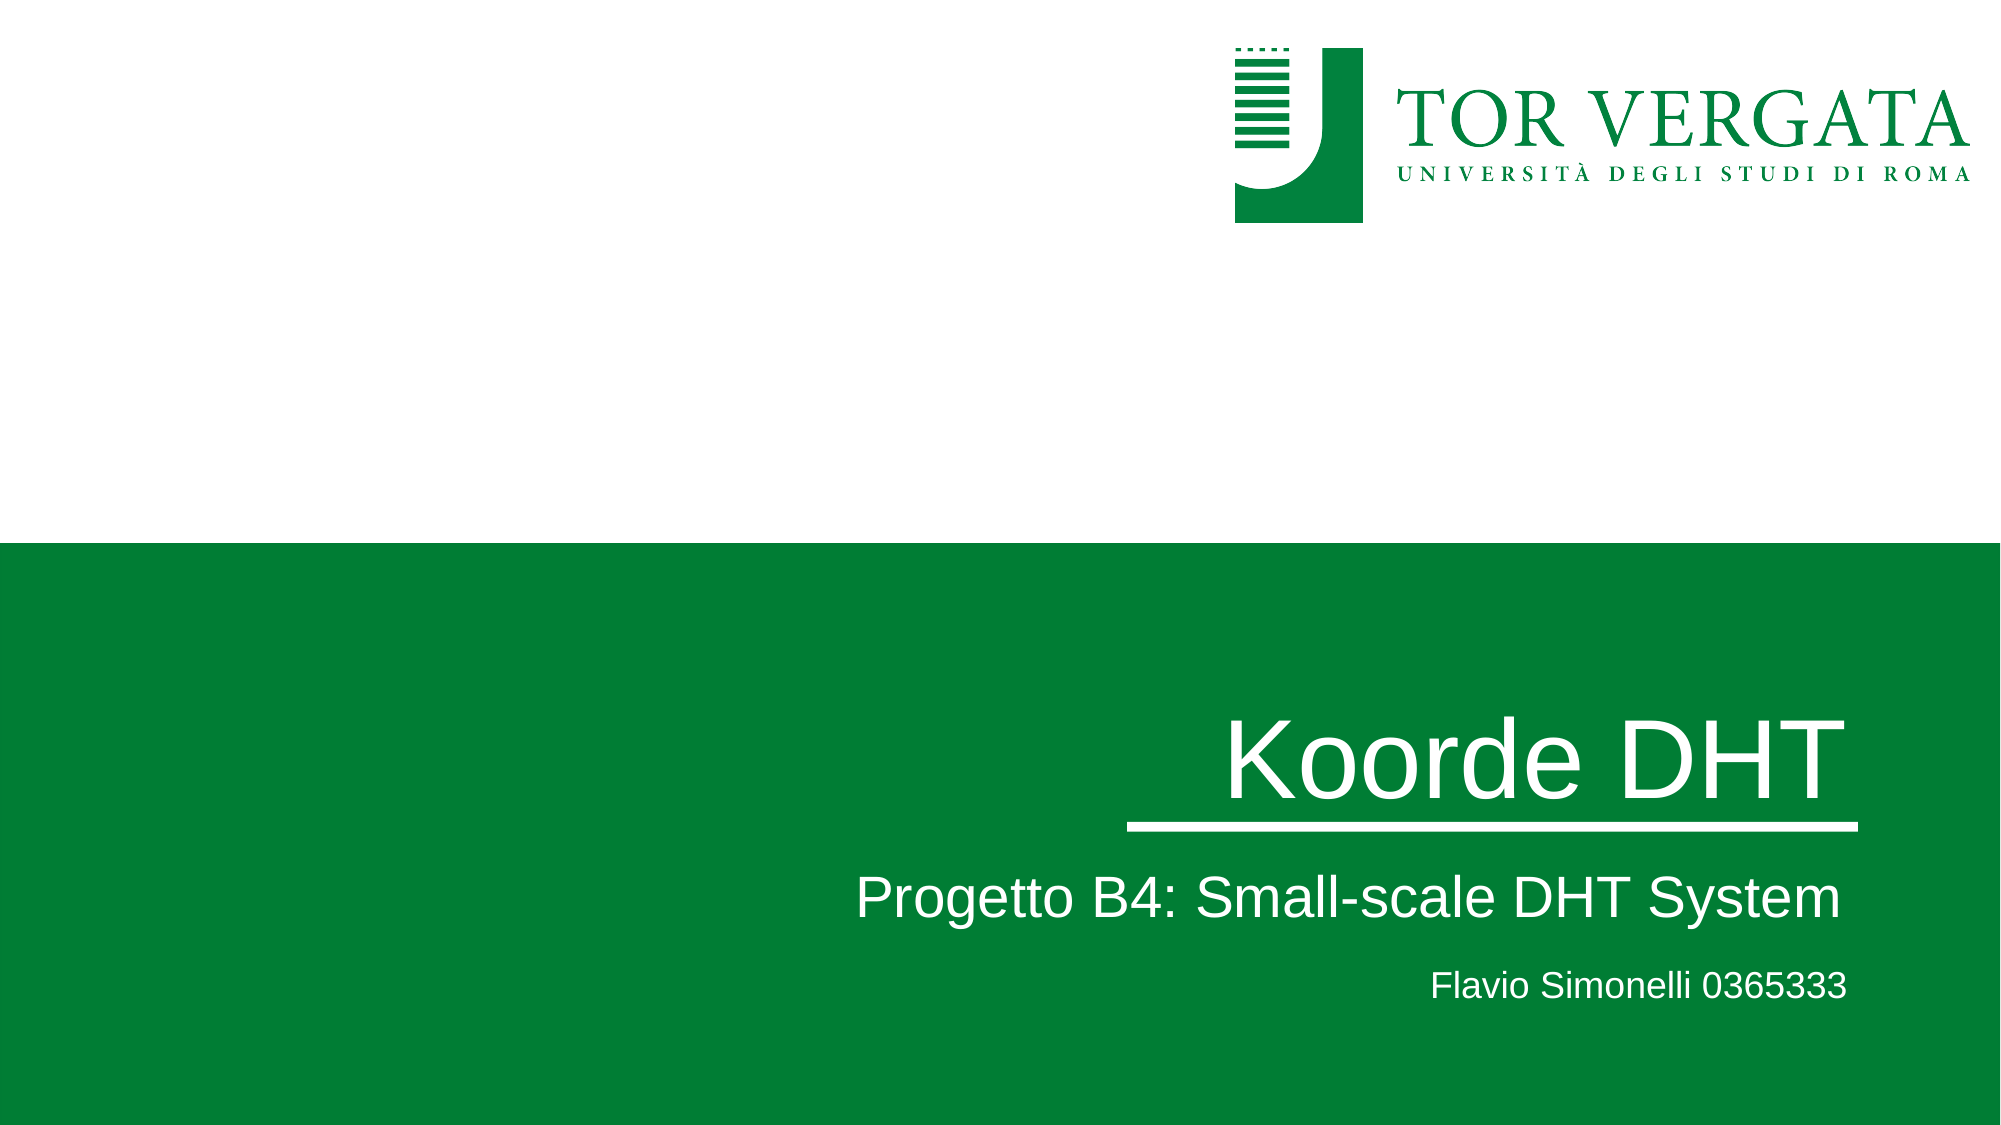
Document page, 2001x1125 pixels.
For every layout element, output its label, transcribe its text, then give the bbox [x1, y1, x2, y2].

picture [1235, 48, 1970, 223]
list Progetto B4: Small-scale DHT System [18, 851, 1858, 934]
title Koorde DHT [23, 558, 1863, 829]
list Flavio Simonelli 0365333 [18, 953, 1863, 1053]
